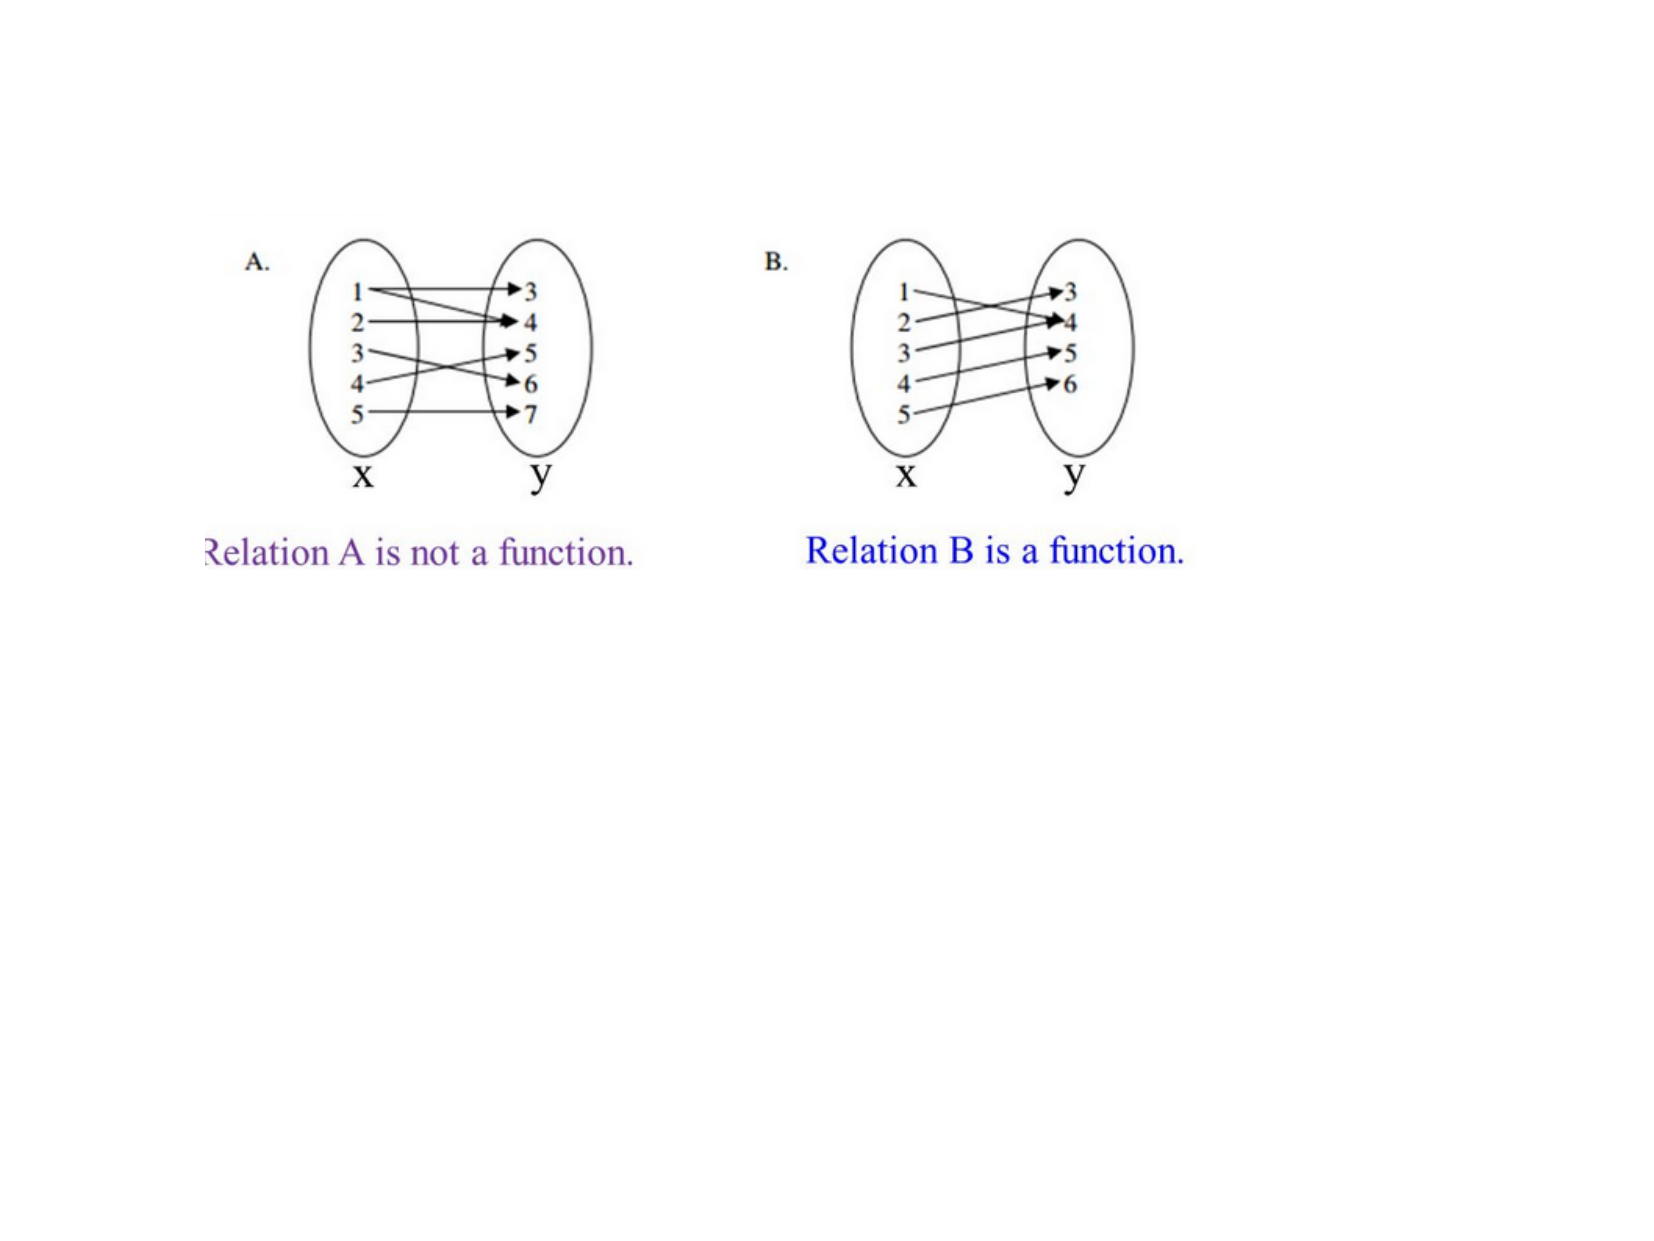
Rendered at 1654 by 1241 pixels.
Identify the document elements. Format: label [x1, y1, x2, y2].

picture [205, 213, 1198, 570]
